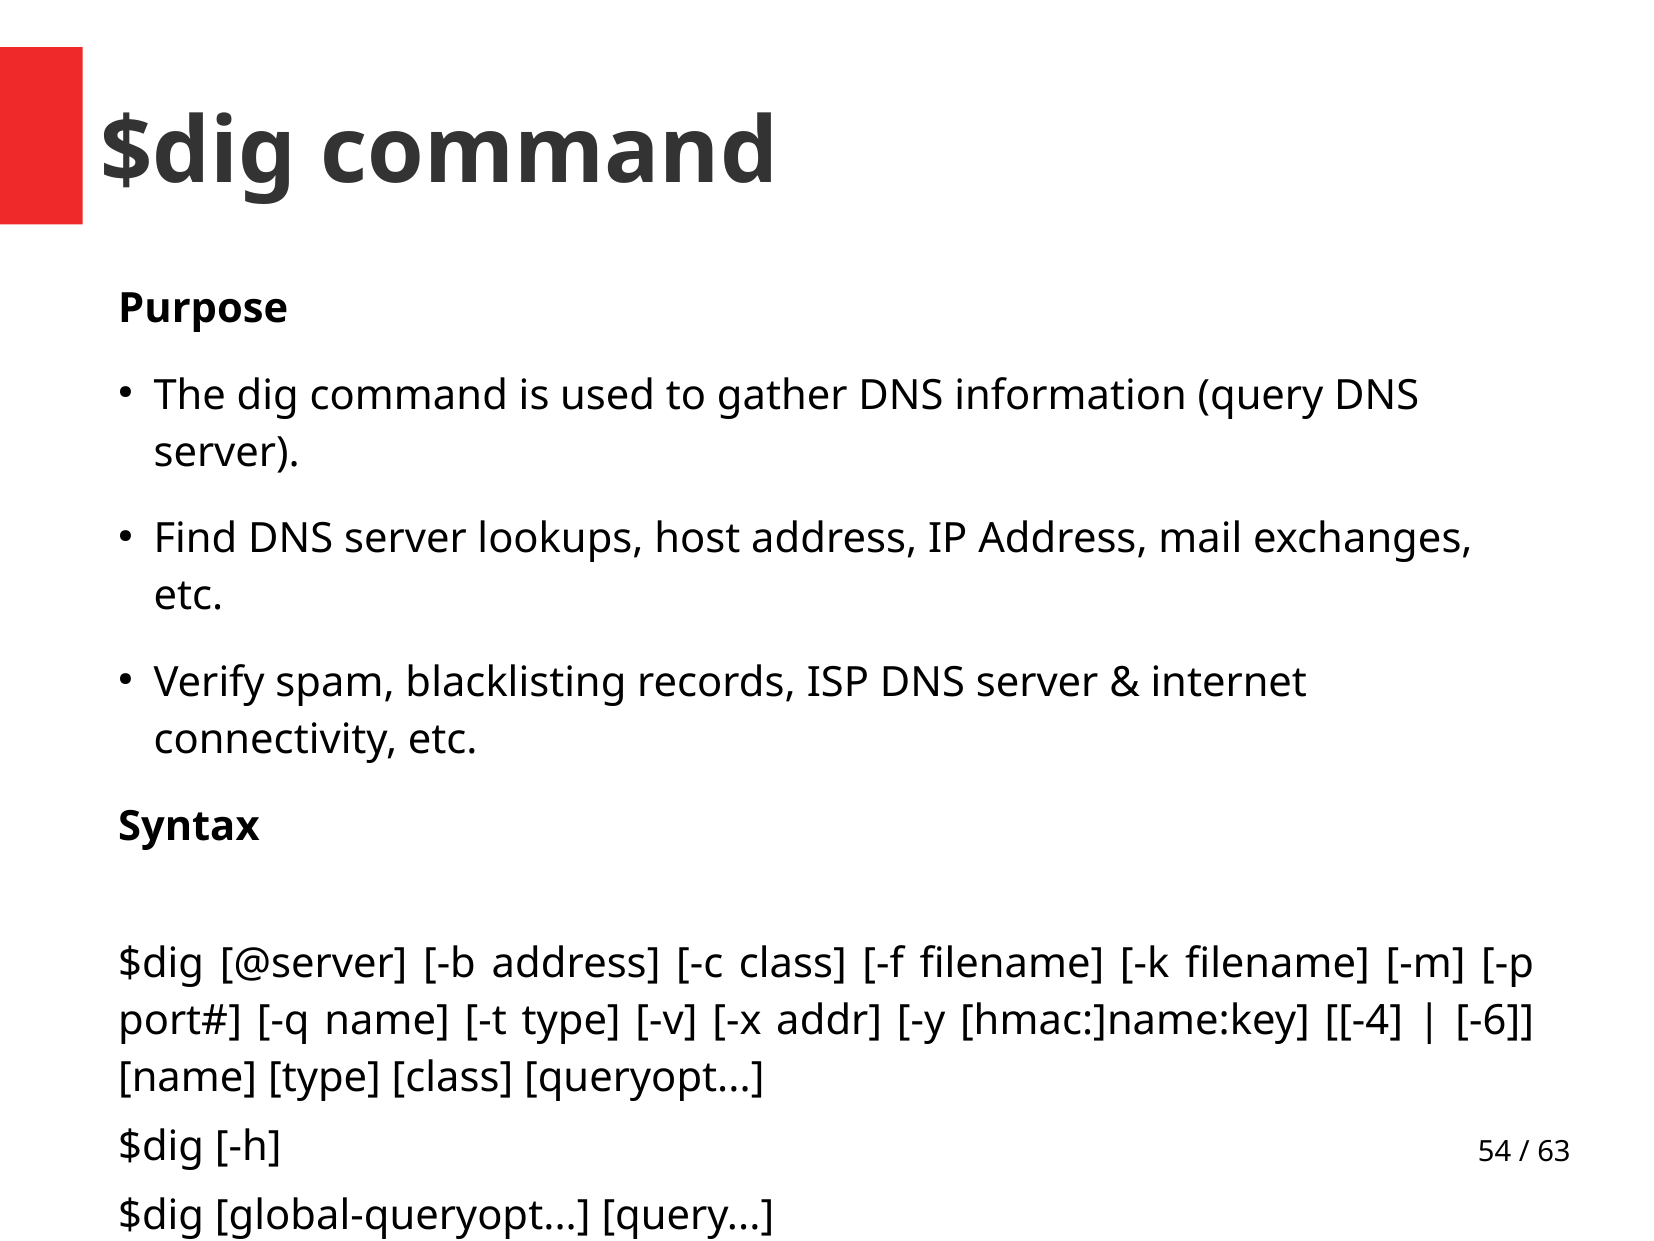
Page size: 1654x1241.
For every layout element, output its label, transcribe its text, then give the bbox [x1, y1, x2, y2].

subtitle Purpose The dig command is used to gather DNS information (query DNS server). Find DNS server lookups, host address, IP Address, mail exchanges, etc. Verify spam, blacklisting records, ISP DNS server & internet connectivity, etc. Syntax $dig [@server] [-b address] [-c class] [-f filename] [-k filename] [-m] [-p port#] [-q name] [-t type] [-v] [-x addr] [-y [hmac:]name:key] [[-4] | [-6]] [name] [type] [class] [queryopt...] $dig [-h] $dig [global-queryopt...] [query...] [118, 278, 1536, 1123]
title $dig command [100, 43, 1554, 251]
